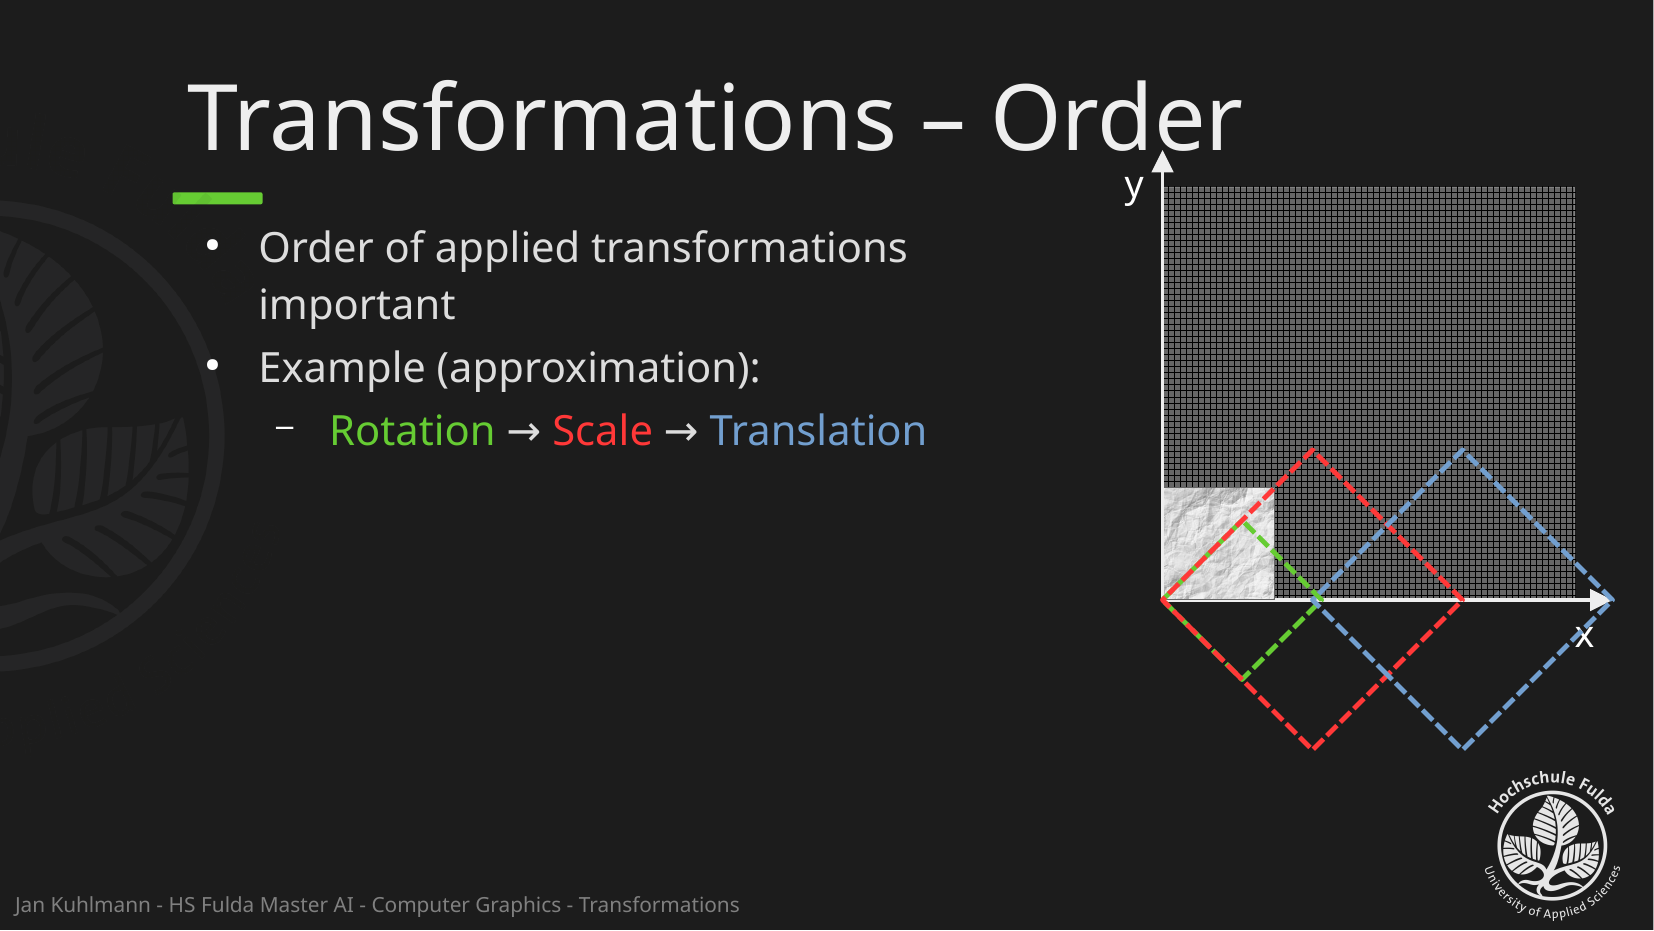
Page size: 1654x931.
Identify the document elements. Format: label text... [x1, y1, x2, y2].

text_box y [1109, 150, 1162, 217]
title Transformations – Order [187, 37, 1571, 193]
text_box x [1559, 602, 1613, 667]
list Order of applied transformations important Example (approximation): Rotation → Scale → Translation [187, 217, 1088, 758]
text_box [1164, 186, 1577, 600]
picture [1485, 771, 1620, 921]
